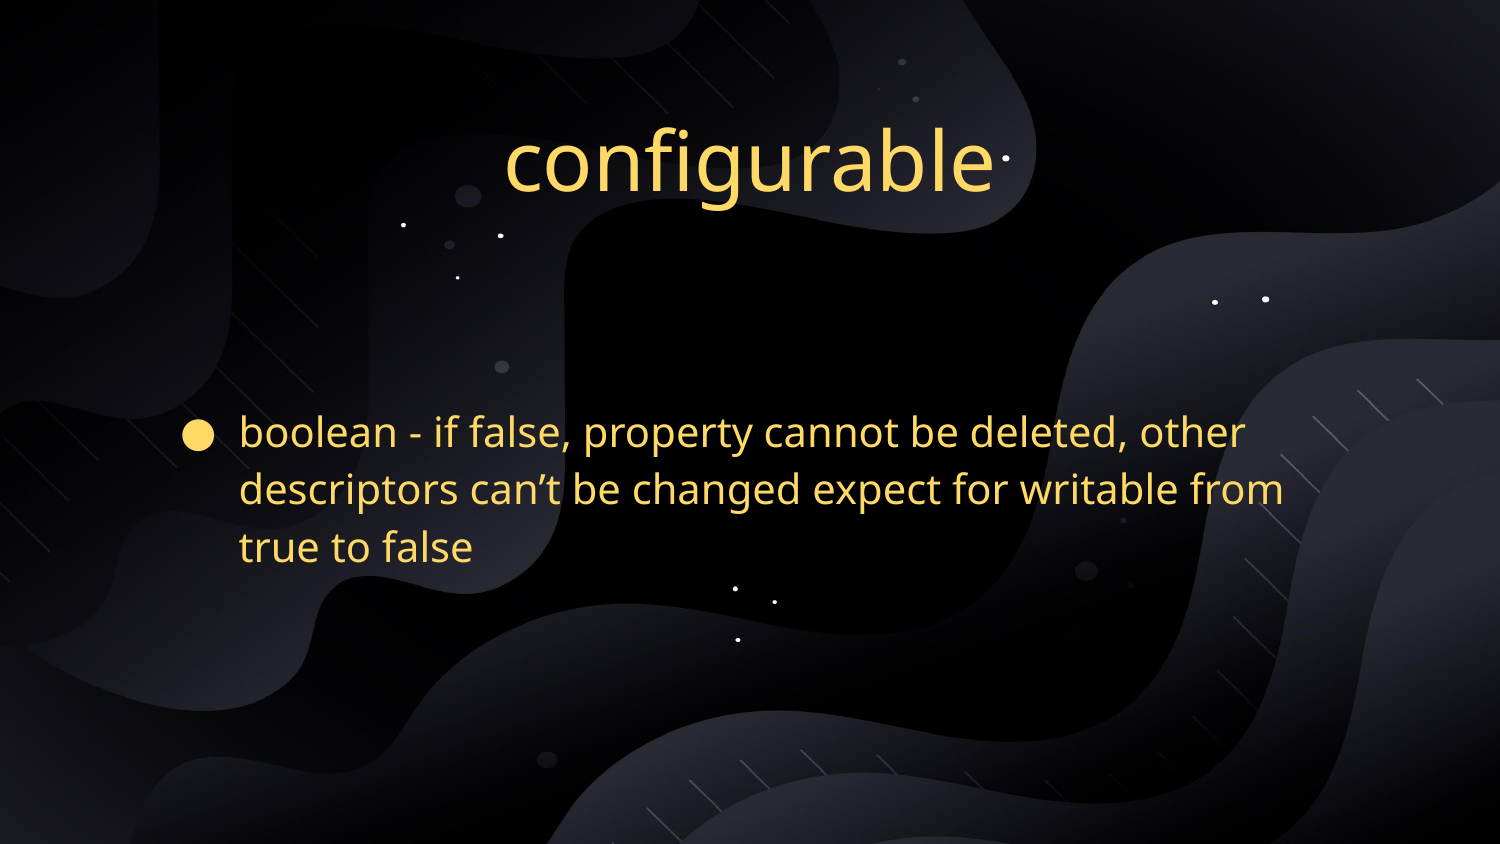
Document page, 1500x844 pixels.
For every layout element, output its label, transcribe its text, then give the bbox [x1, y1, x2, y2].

picture [0, 0, 1500, 844]
text_box boolean - if false, property cannot be deleted, other descriptors can’t be changed expect for writable from true to false [156, 334, 1344, 635]
title configurable [387, 71, 1113, 245]
